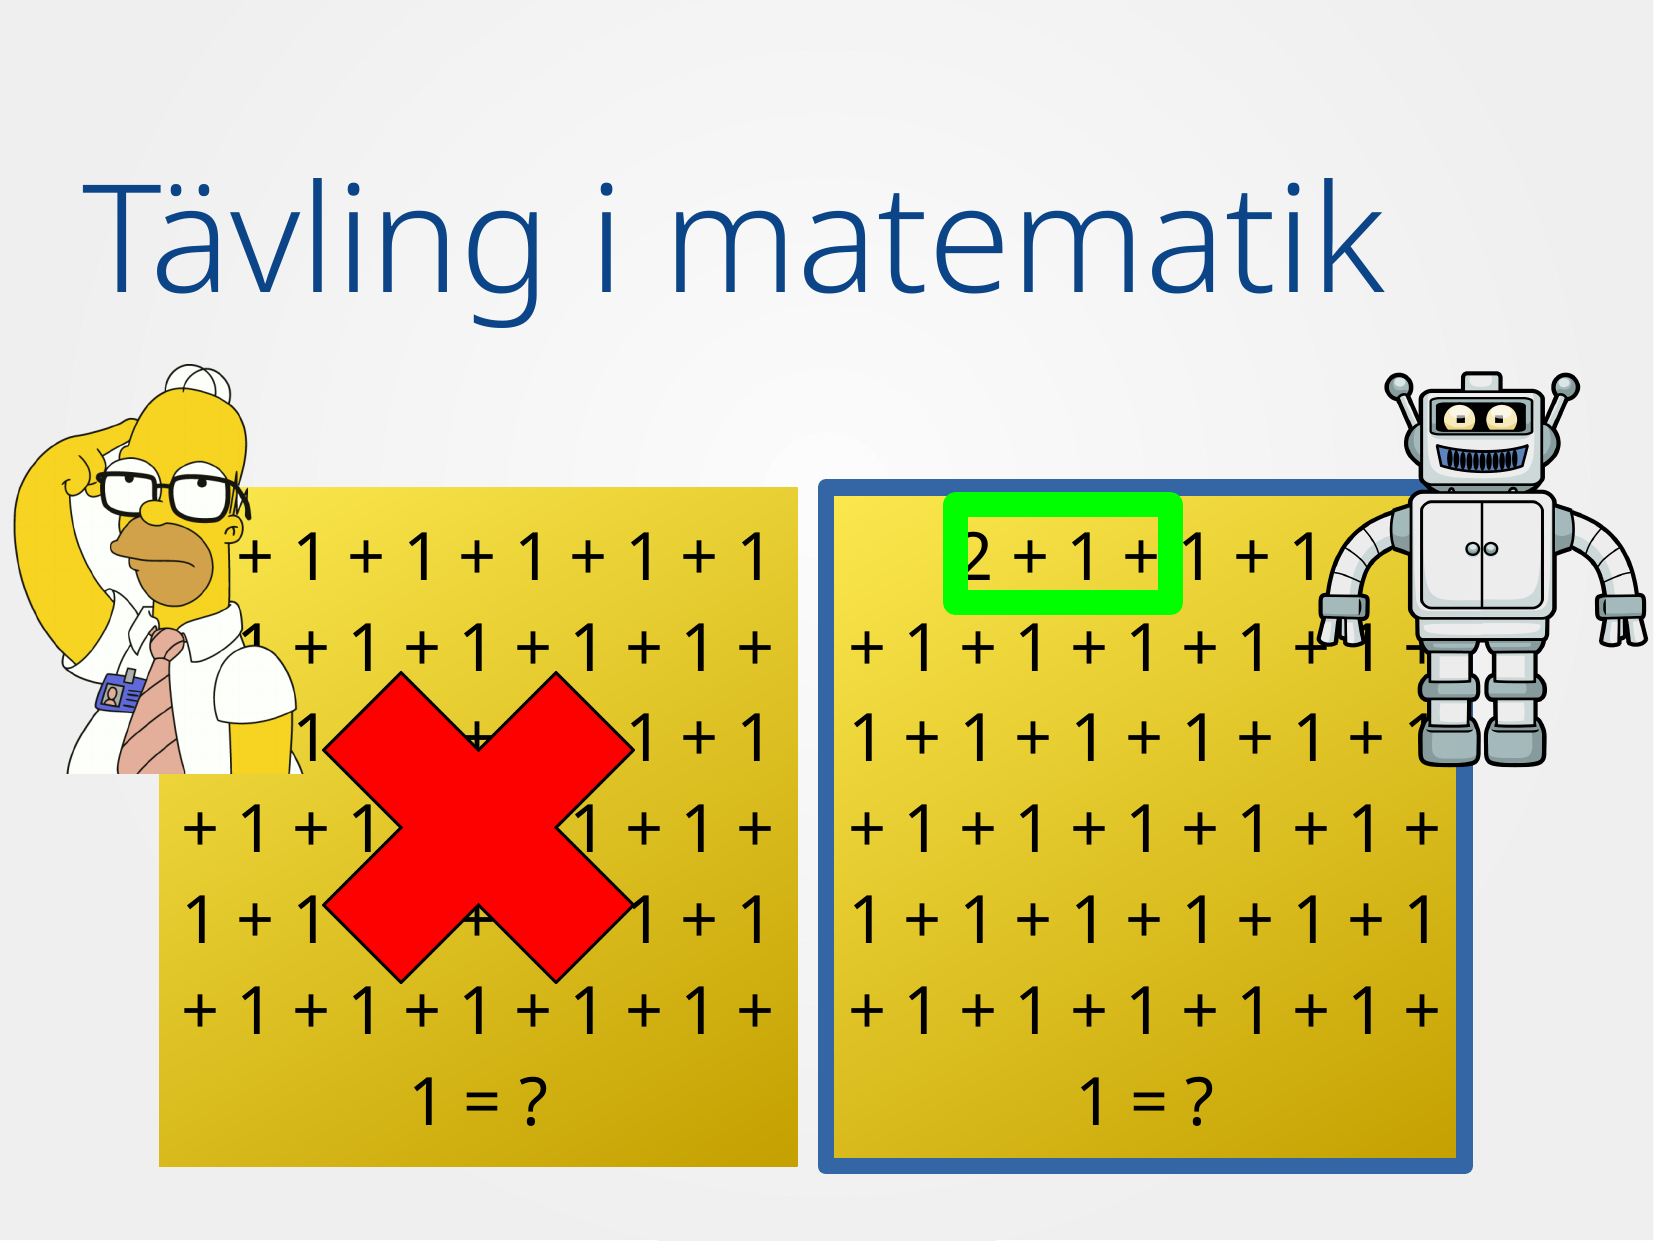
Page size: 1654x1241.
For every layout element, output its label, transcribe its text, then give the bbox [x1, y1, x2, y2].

picture [322, 671, 635, 984]
picture [0, 364, 313, 774]
title Tävling i matematik [82, 80, 1654, 337]
list 2 + 1 + 1 + 1 + 1 + 1 + 1 + 1 + 1 + 1 + 1 + 1 + 1 + 1 + 1 + 1 + 1 + 1 + 1 + 1 + 1 + 1 + 1 + 1 + 1 + 1 + 1 + 1 + 1 + 1 + 1 + 1 + 1 = ? [825, 487, 1465, 1167]
list 1 + 1 + 1 + 1 + 1 + 1 + 1 + 1 + 1 + 1 + 1 + 1 + 1 + 1 + 1 + 1 + 1 + 1 + 1 + 1 + 1 + 1 + 1 + 1 + 1 + 1 + 1 + 1 + 1 + 1 + 1 + 1 + 1 + 1 = ? [159, 487, 798, 1167]
picture [1312, 364, 1653, 775]
